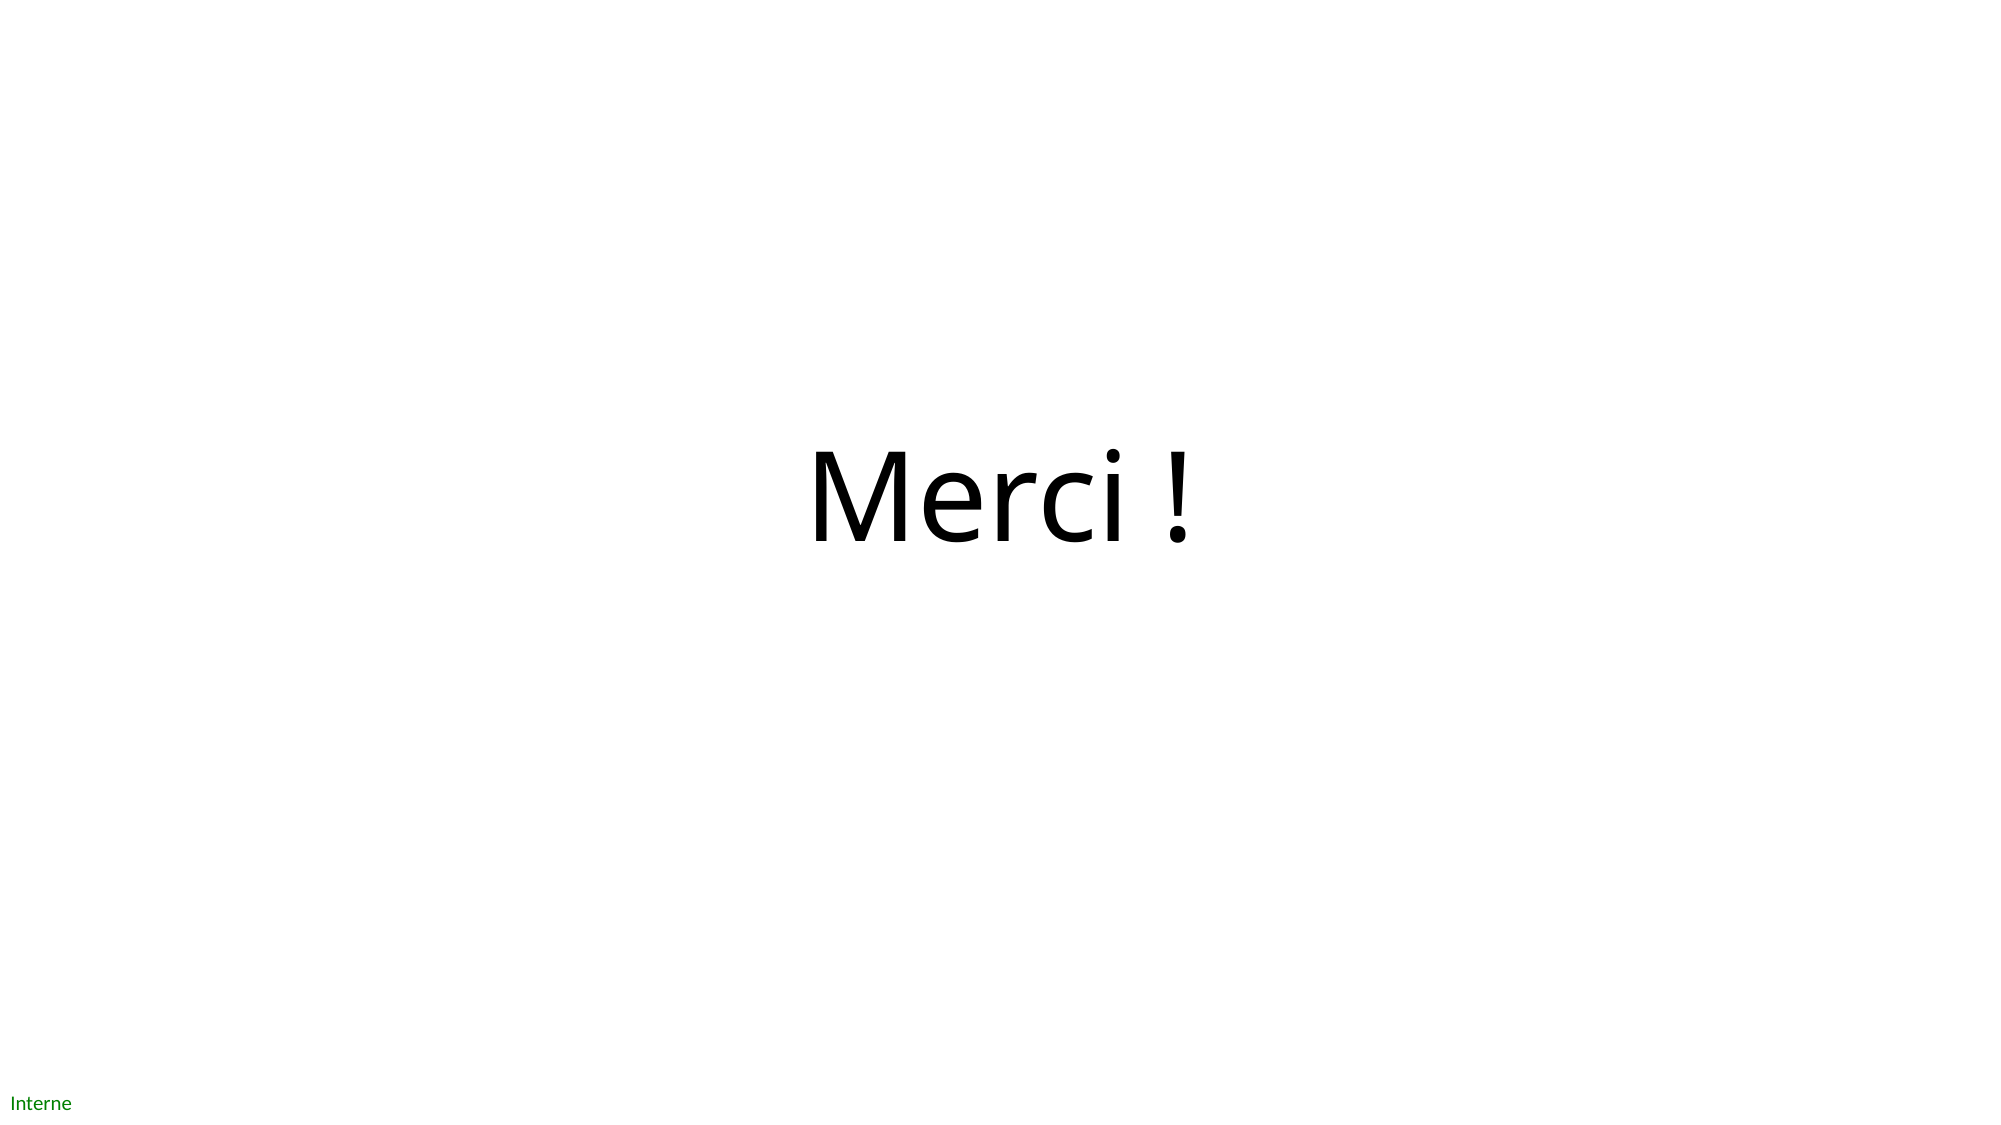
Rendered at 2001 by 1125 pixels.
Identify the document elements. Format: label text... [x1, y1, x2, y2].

title Merci ! [249, 184, 1750, 576]
